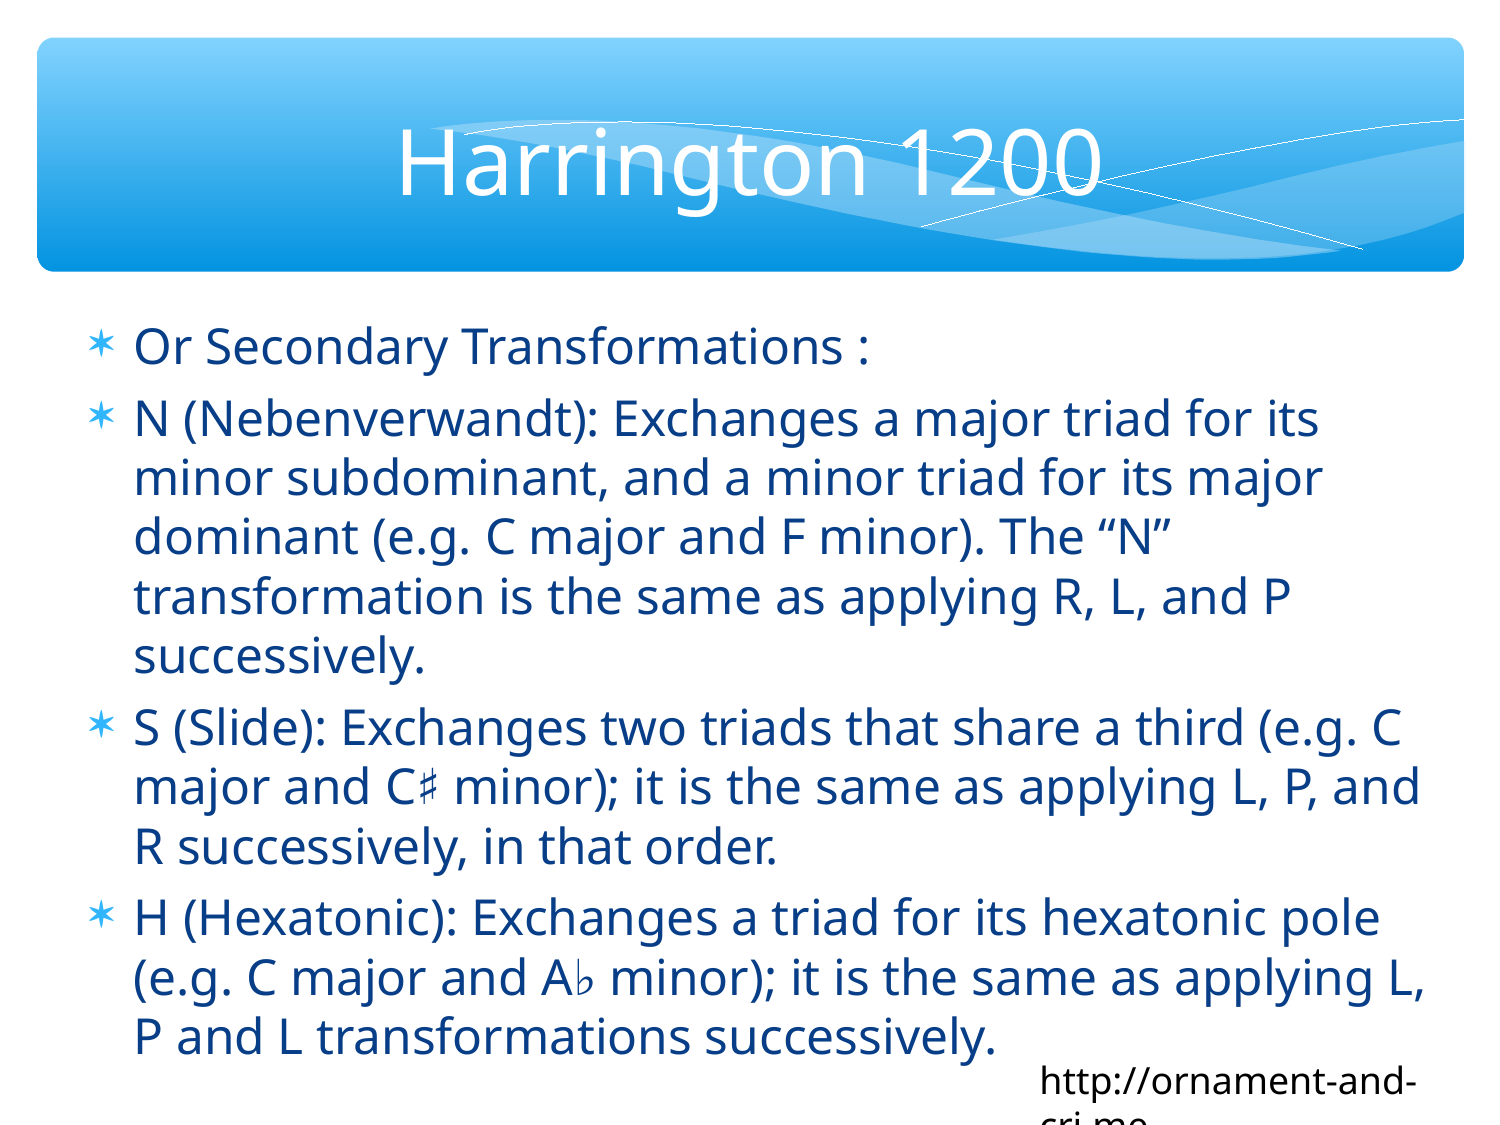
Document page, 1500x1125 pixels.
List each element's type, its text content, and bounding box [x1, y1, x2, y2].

title Harrington 1200 [75, 40, 1426, 276]
text_box http://ornament-and-cri.me [1024, 1050, 1486, 1110]
list Or Secondary Transformations : N (Nebenverwandt): Exchanges a major triad for its minor subdominant, and a minor triad for its major dominant (e.g. C major and F minor). The “N” transformation is the same as applying R, L, and P successively. S (Slide): Exchanges two triads that share a third (e.g. C major and C♯ minor); it is the same as applying L, P, and R successively, in that order. H (Hexatonic): Exchanges a triad for its hexatonic pole (e.g. C major and A♭ minor); it is the same as applying L, P and L transformations successively. [74, 307, 1471, 1081]
